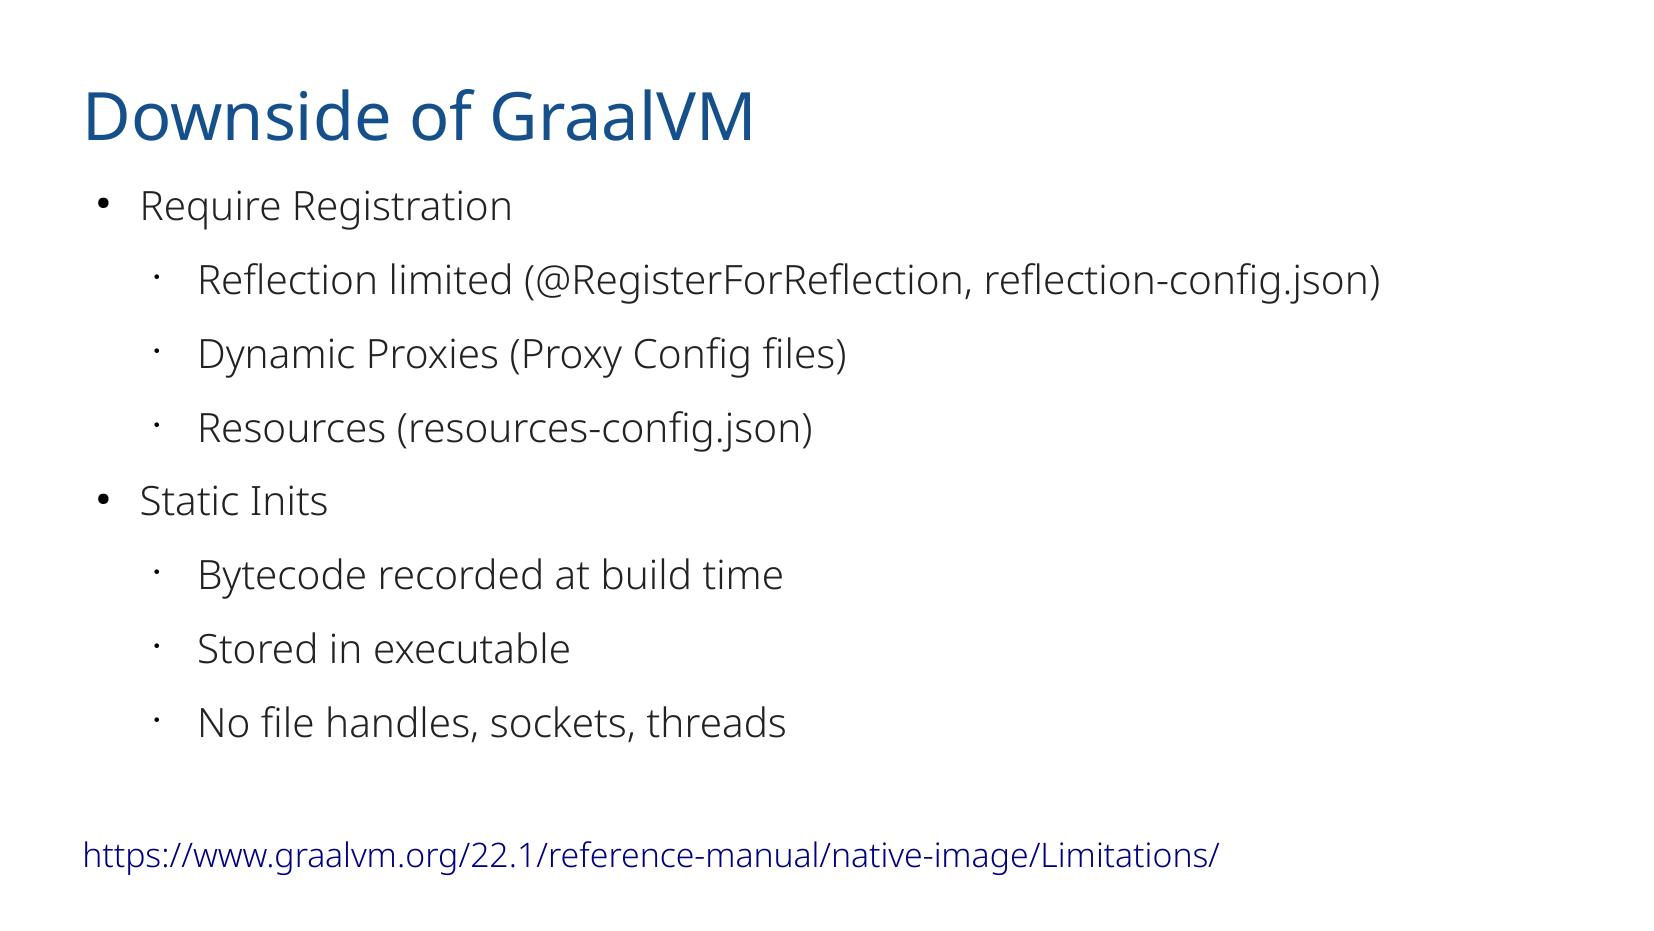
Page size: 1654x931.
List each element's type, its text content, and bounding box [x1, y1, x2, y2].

list Require Registration Reflection limited (@RegisterForReflection, reflection-config.json) Dynamic Proxies (Proxy Config files) Resources (resources-config.json) Static Inits Bytecode recorded at build time Stored in executable No file handles, sockets, threads https://www.graalvm.org/22.1/reference-manual/native-image/Limitations/ [82, 177, 1583, 886]
title Downside of GraalVM [82, 37, 1571, 177]
